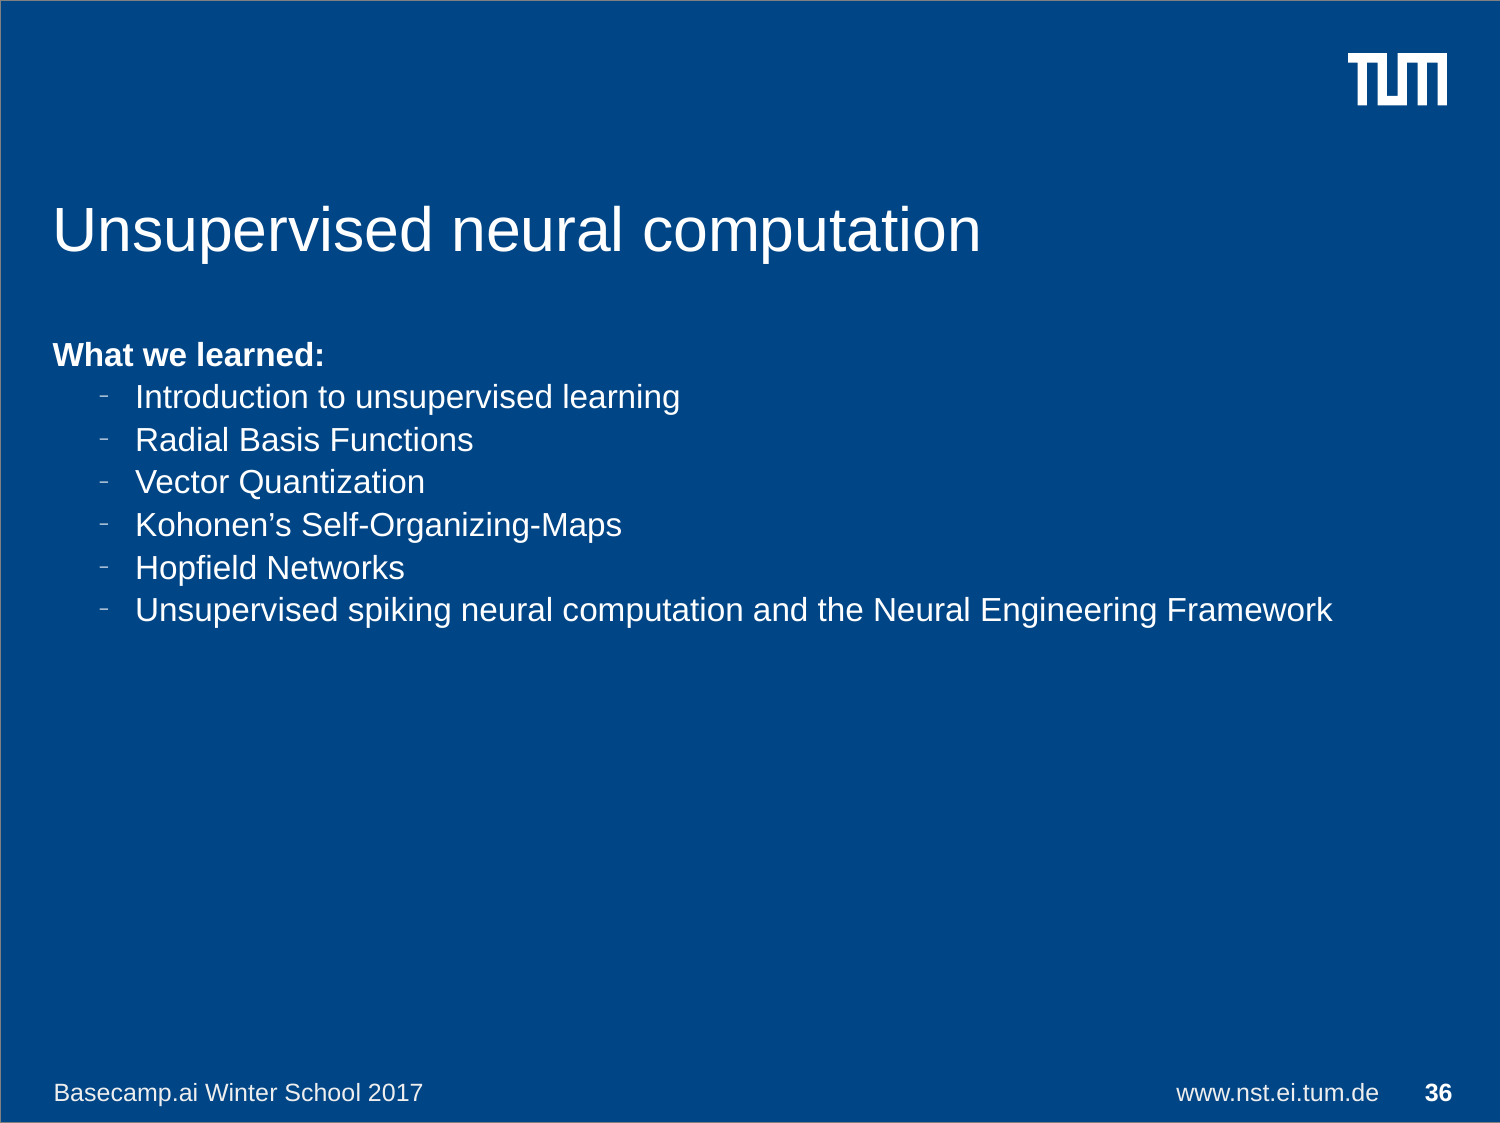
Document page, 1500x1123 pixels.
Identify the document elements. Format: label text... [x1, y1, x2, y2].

title Unsupervised neural computation [52, 195, 1453, 266]
list What we learned: Introduction to unsupervised learning Radial Basis Functions Vector Quantization Kohonen’s Self-Organizing-Maps Hopfield Networks Unsupervised spiking neural computation and the Neural Engineering Framework [52, 330, 1453, 624]
